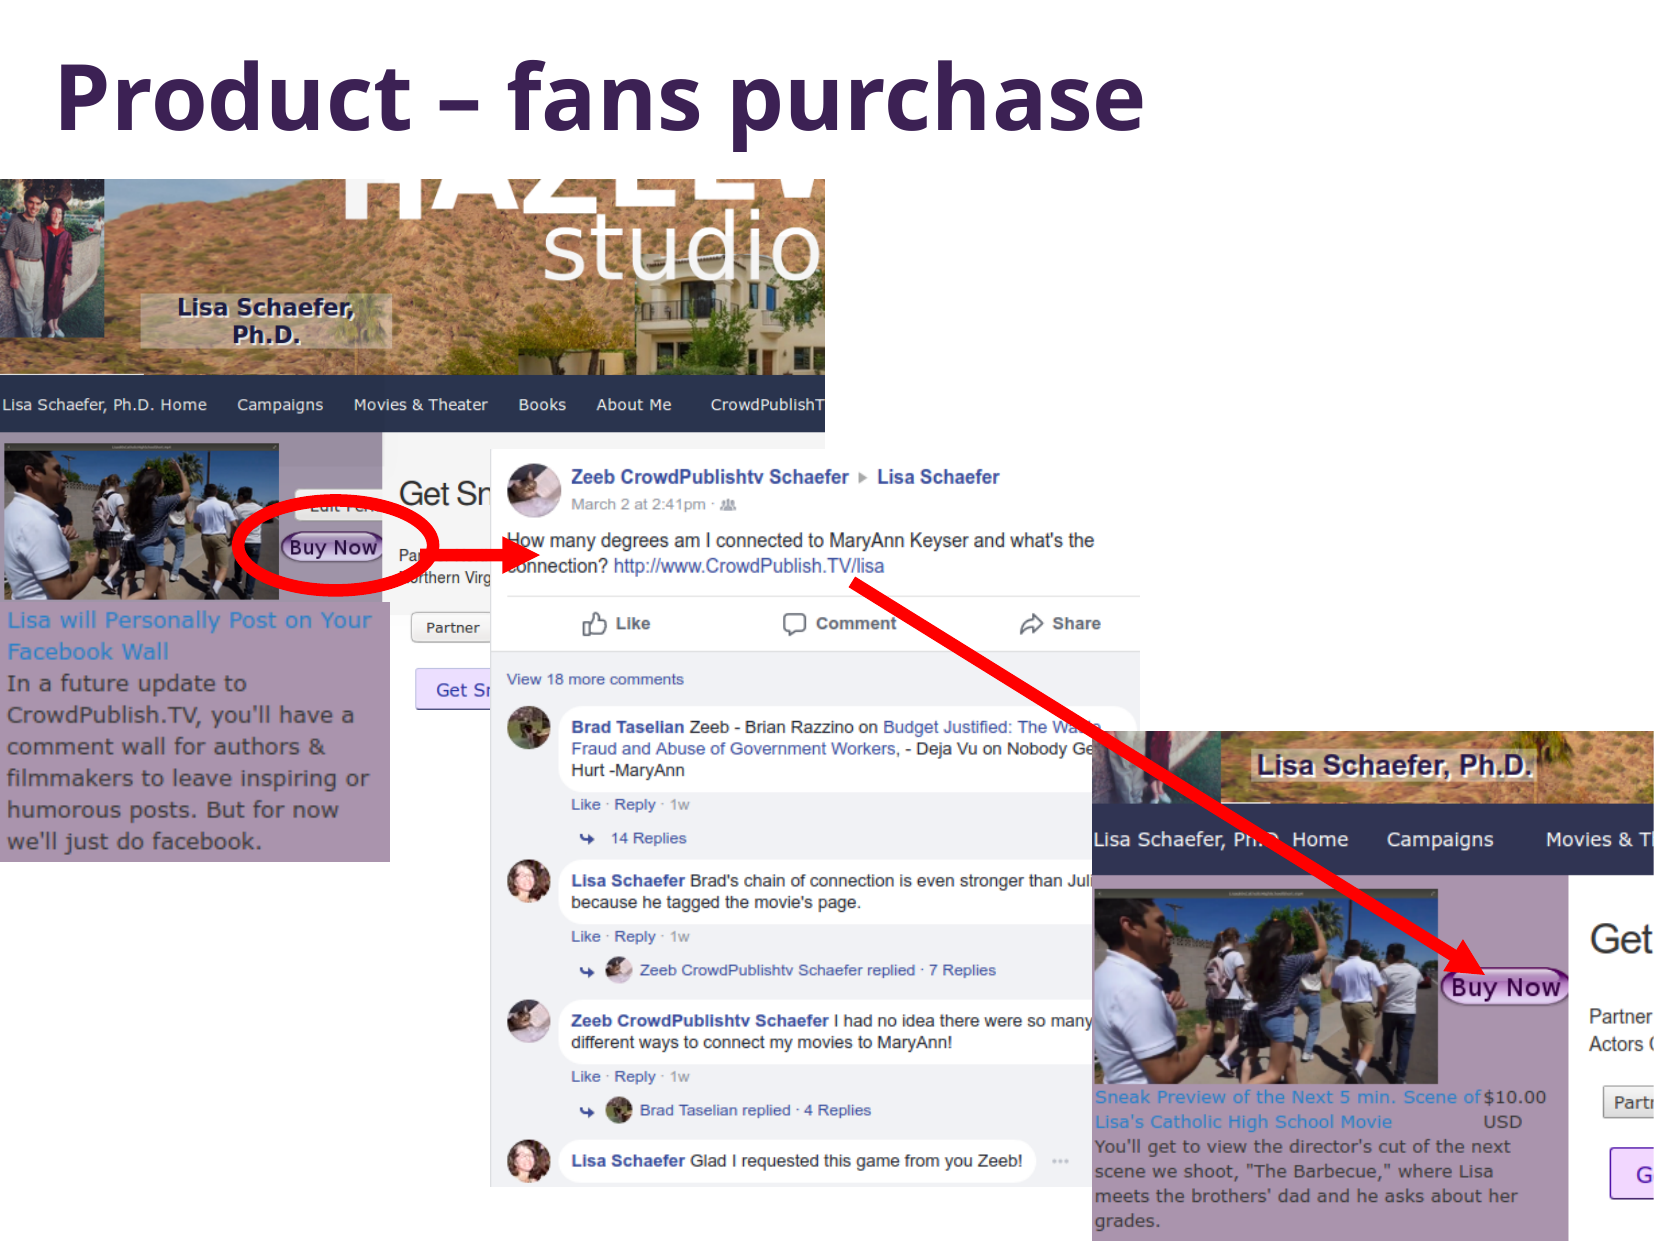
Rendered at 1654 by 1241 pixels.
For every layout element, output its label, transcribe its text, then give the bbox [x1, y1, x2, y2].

picture [0, 179, 1654, 1241]
text_box Product – fans purchase [53, 26, 1631, 162]
